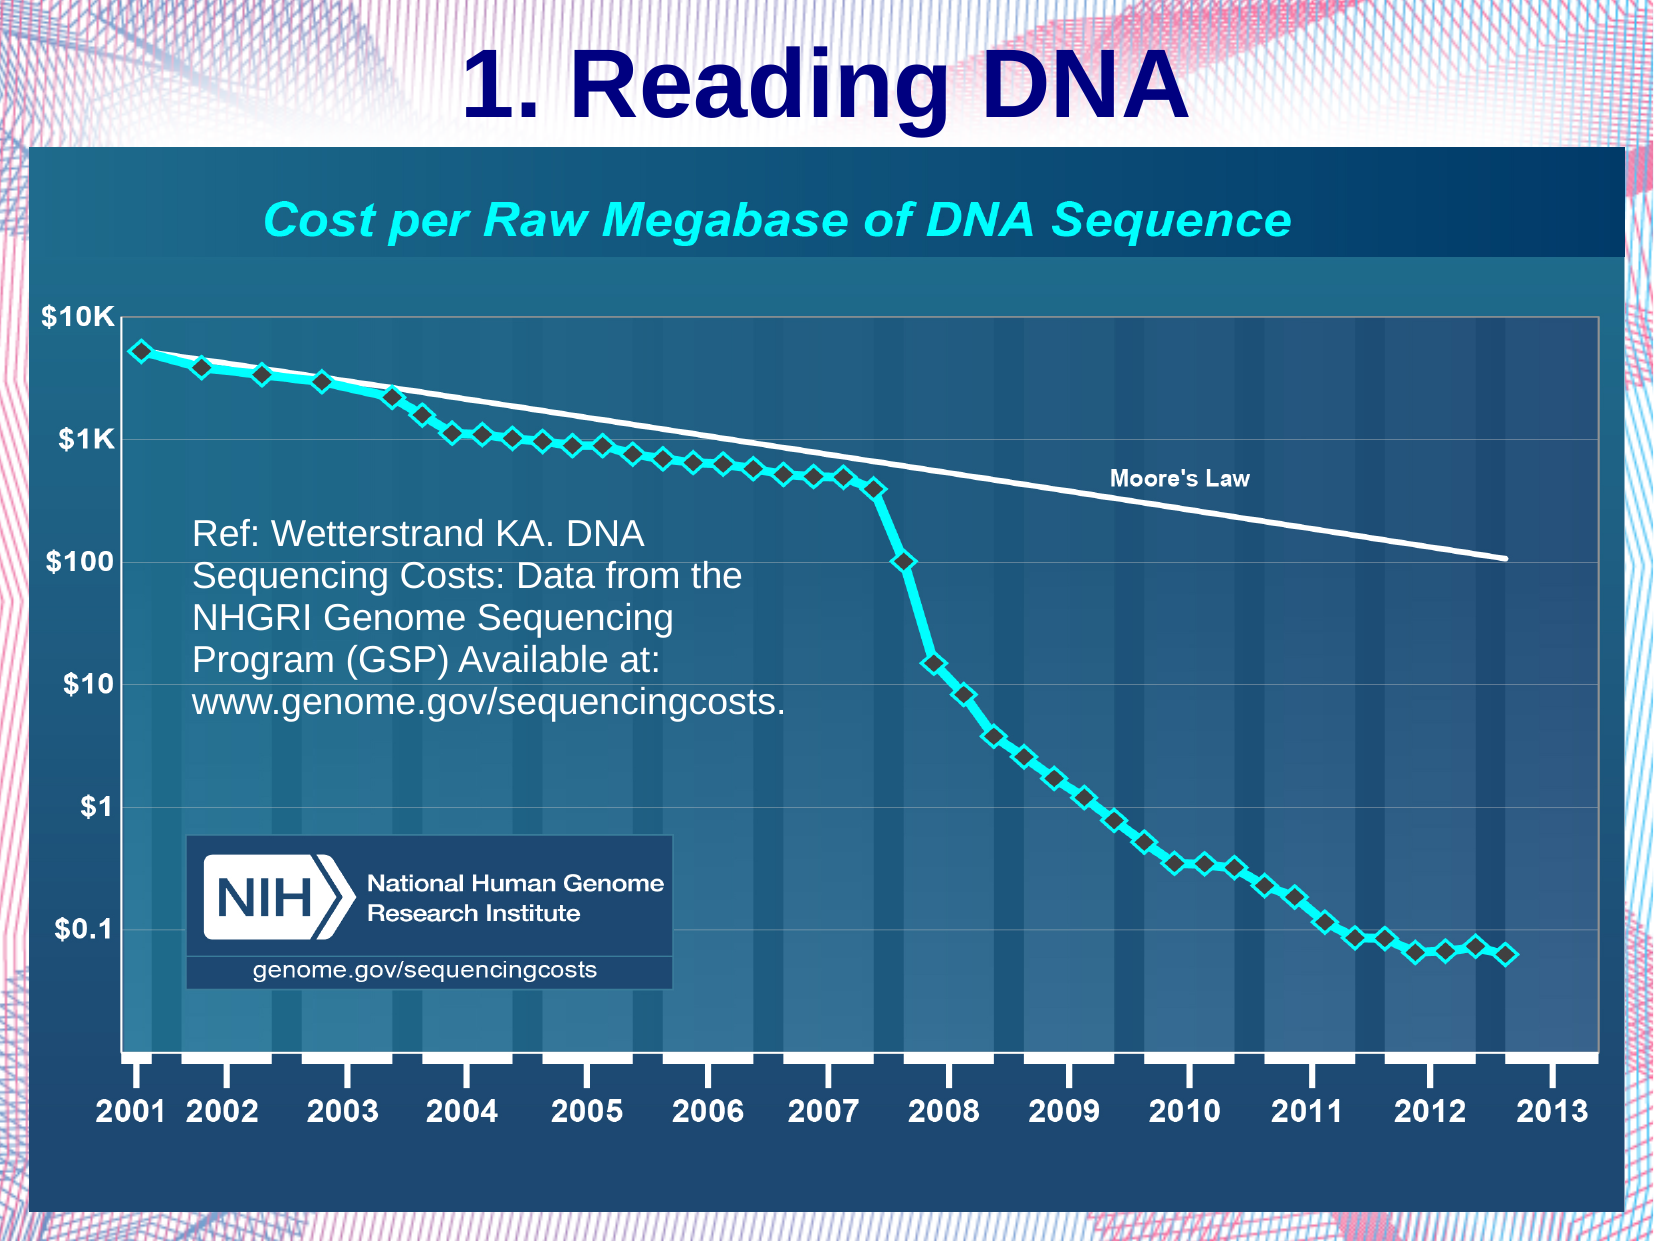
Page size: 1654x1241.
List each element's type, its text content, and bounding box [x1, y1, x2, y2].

text_box Ref: Wetterstrand KA. DNA Sequencing Costs: Data from the NHGRI Genome Sequencing Program (GSP) Available at: www.genome.gov/sequencingcosts. [177, 505, 827, 731]
title 1. Reading DNA [82, 29, 1571, 139]
picture [0, 0, 1654, 1241]
